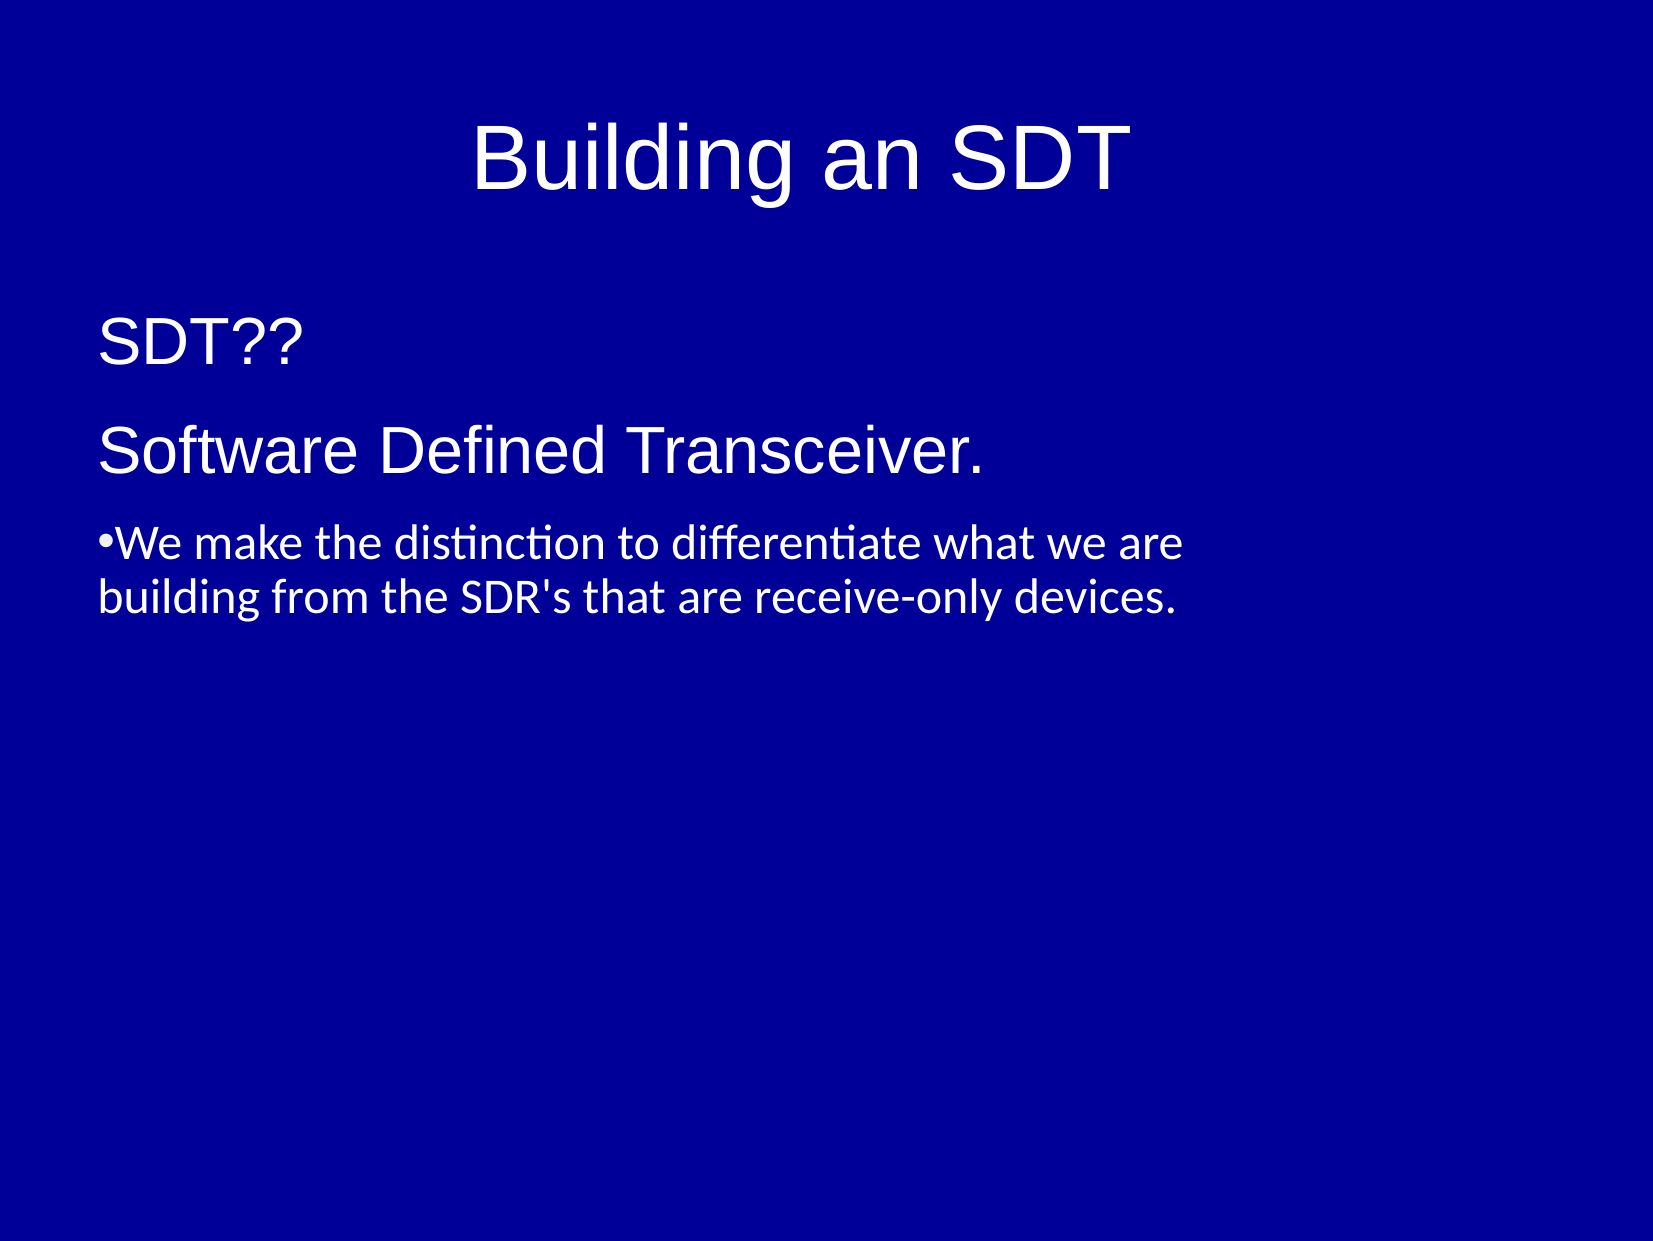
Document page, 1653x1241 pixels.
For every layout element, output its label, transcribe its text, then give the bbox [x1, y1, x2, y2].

text_box SDT?? Software Defined Transceiver. We make the distinction to differentiate what we are building from the SDR's that are receive-only devices. [82, 290, 1571, 1109]
text_box Building an SDT [82, 49, 1571, 257]
